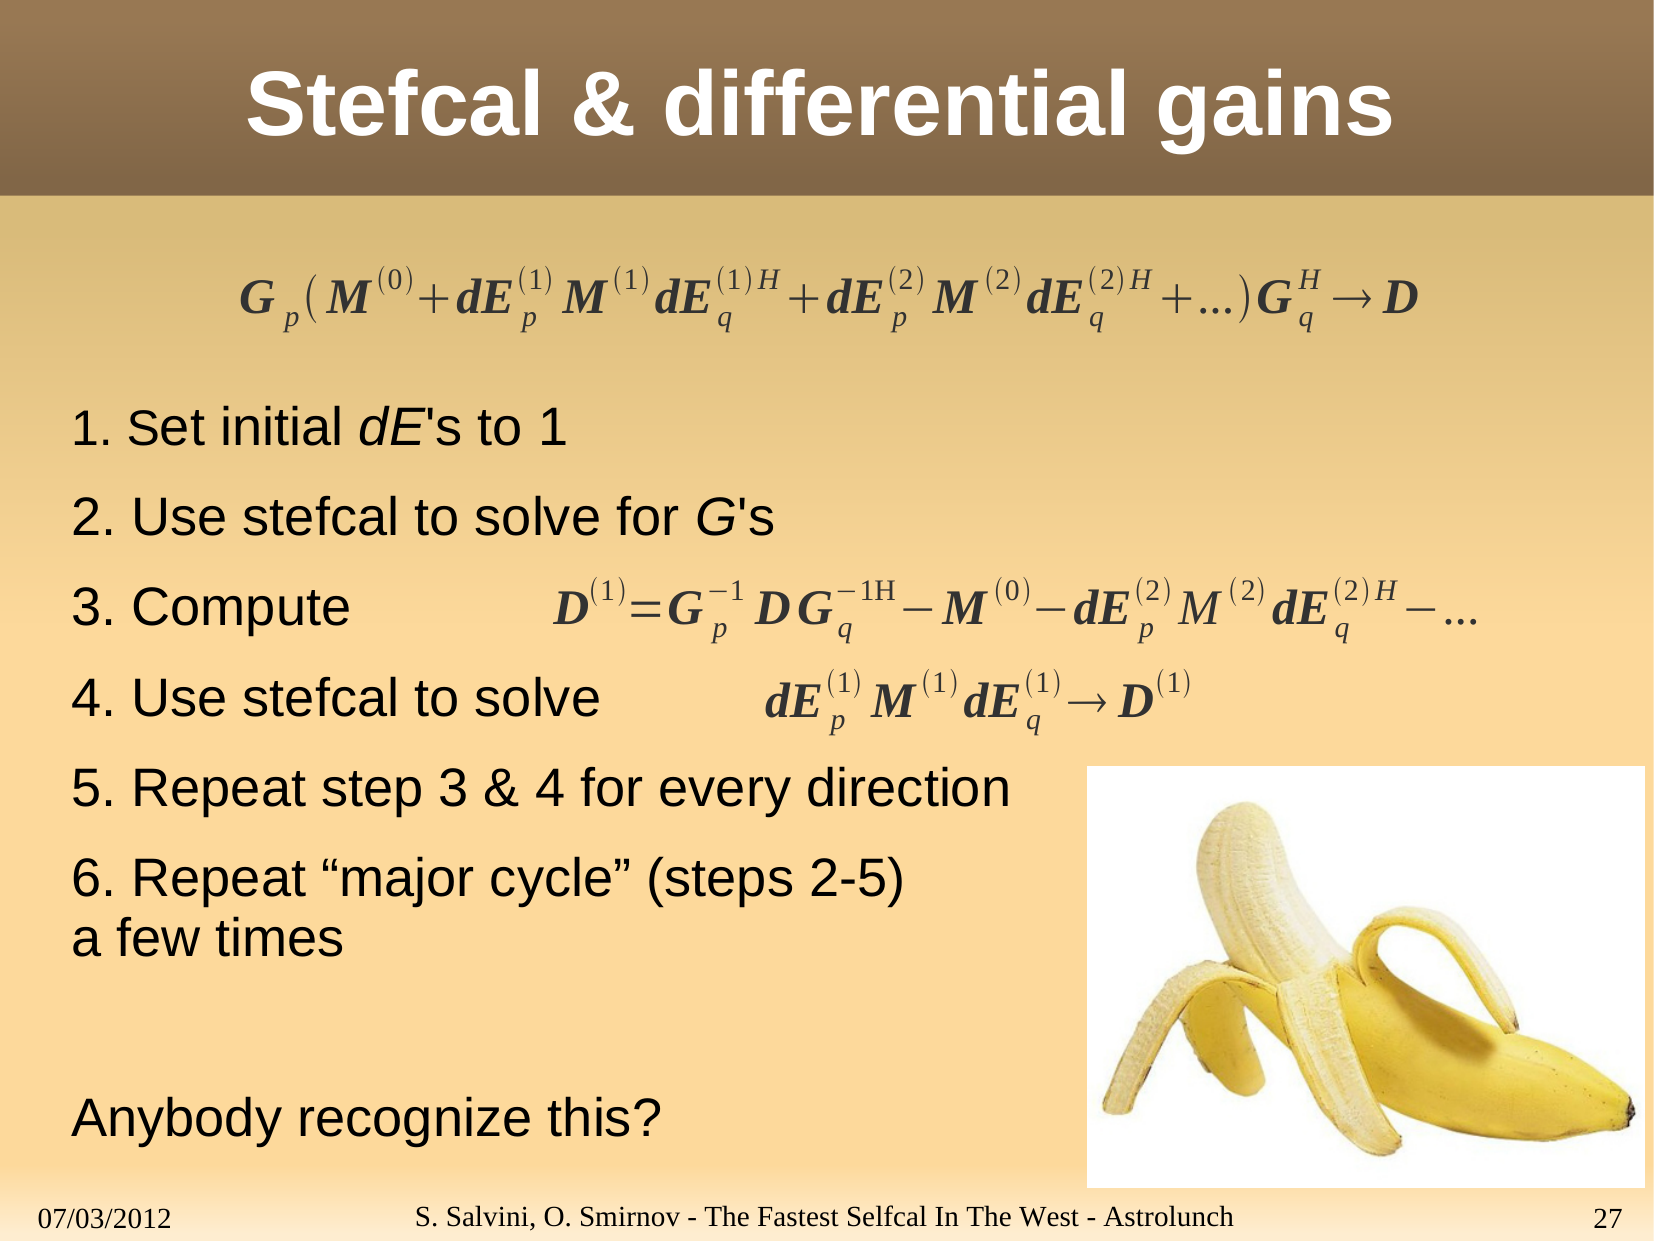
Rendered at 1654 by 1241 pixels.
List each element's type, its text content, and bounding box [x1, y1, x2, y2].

chart [542, 573, 1487, 644]
picture [0, 0, 1654, 1241]
list 1. Set initial dE's to 1 2. Use stefcal to solve for G's 3. Compute 4. Use stefcal to solve 5. Repeat step 3 & 4 for every direction 6. Repeat “major cycle” (steps 2-5) a few times Anybody recognize this? [71, 396, 1560, 1149]
title Stefcal & differential gains [76, 7, 1565, 200]
chart [757, 665, 1198, 736]
chart [232, 262, 1426, 333]
